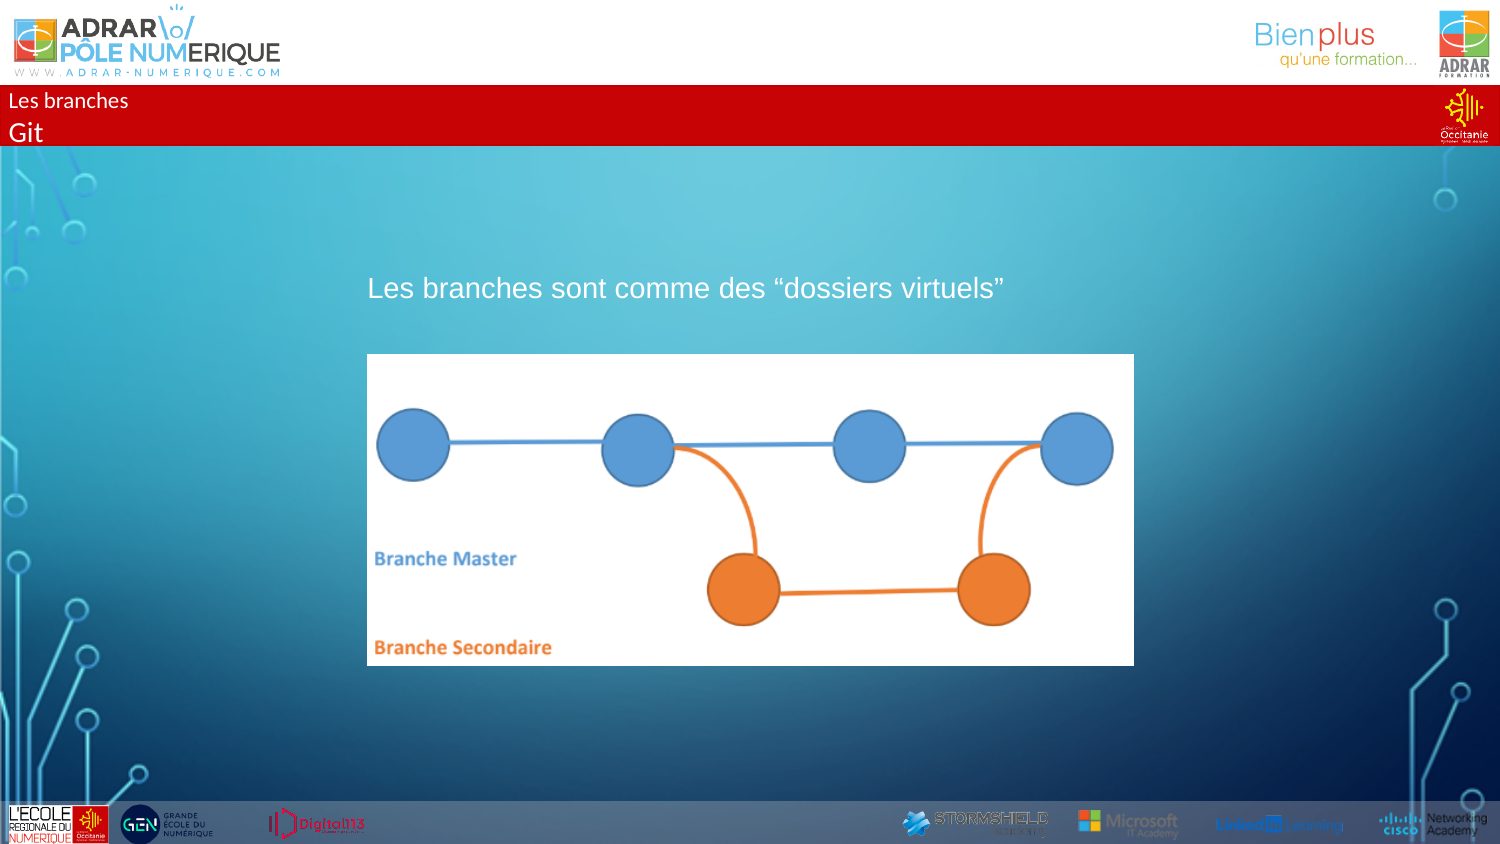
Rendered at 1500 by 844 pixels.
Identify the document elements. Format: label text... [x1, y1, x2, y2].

picture [260, 807, 373, 841]
text_box Les branches Git [0, 70, 722, 164]
text_box Les branches sont comme des “dossiers virtuels” [352, 254, 1188, 320]
picture [7, 0, 288, 70]
picture [1437, 8, 1491, 79]
picture [902, 807, 1048, 841]
picture [1256, 22, 1416, 68]
picture [0, 85, 1500, 844]
picture [8, 803, 109, 844]
